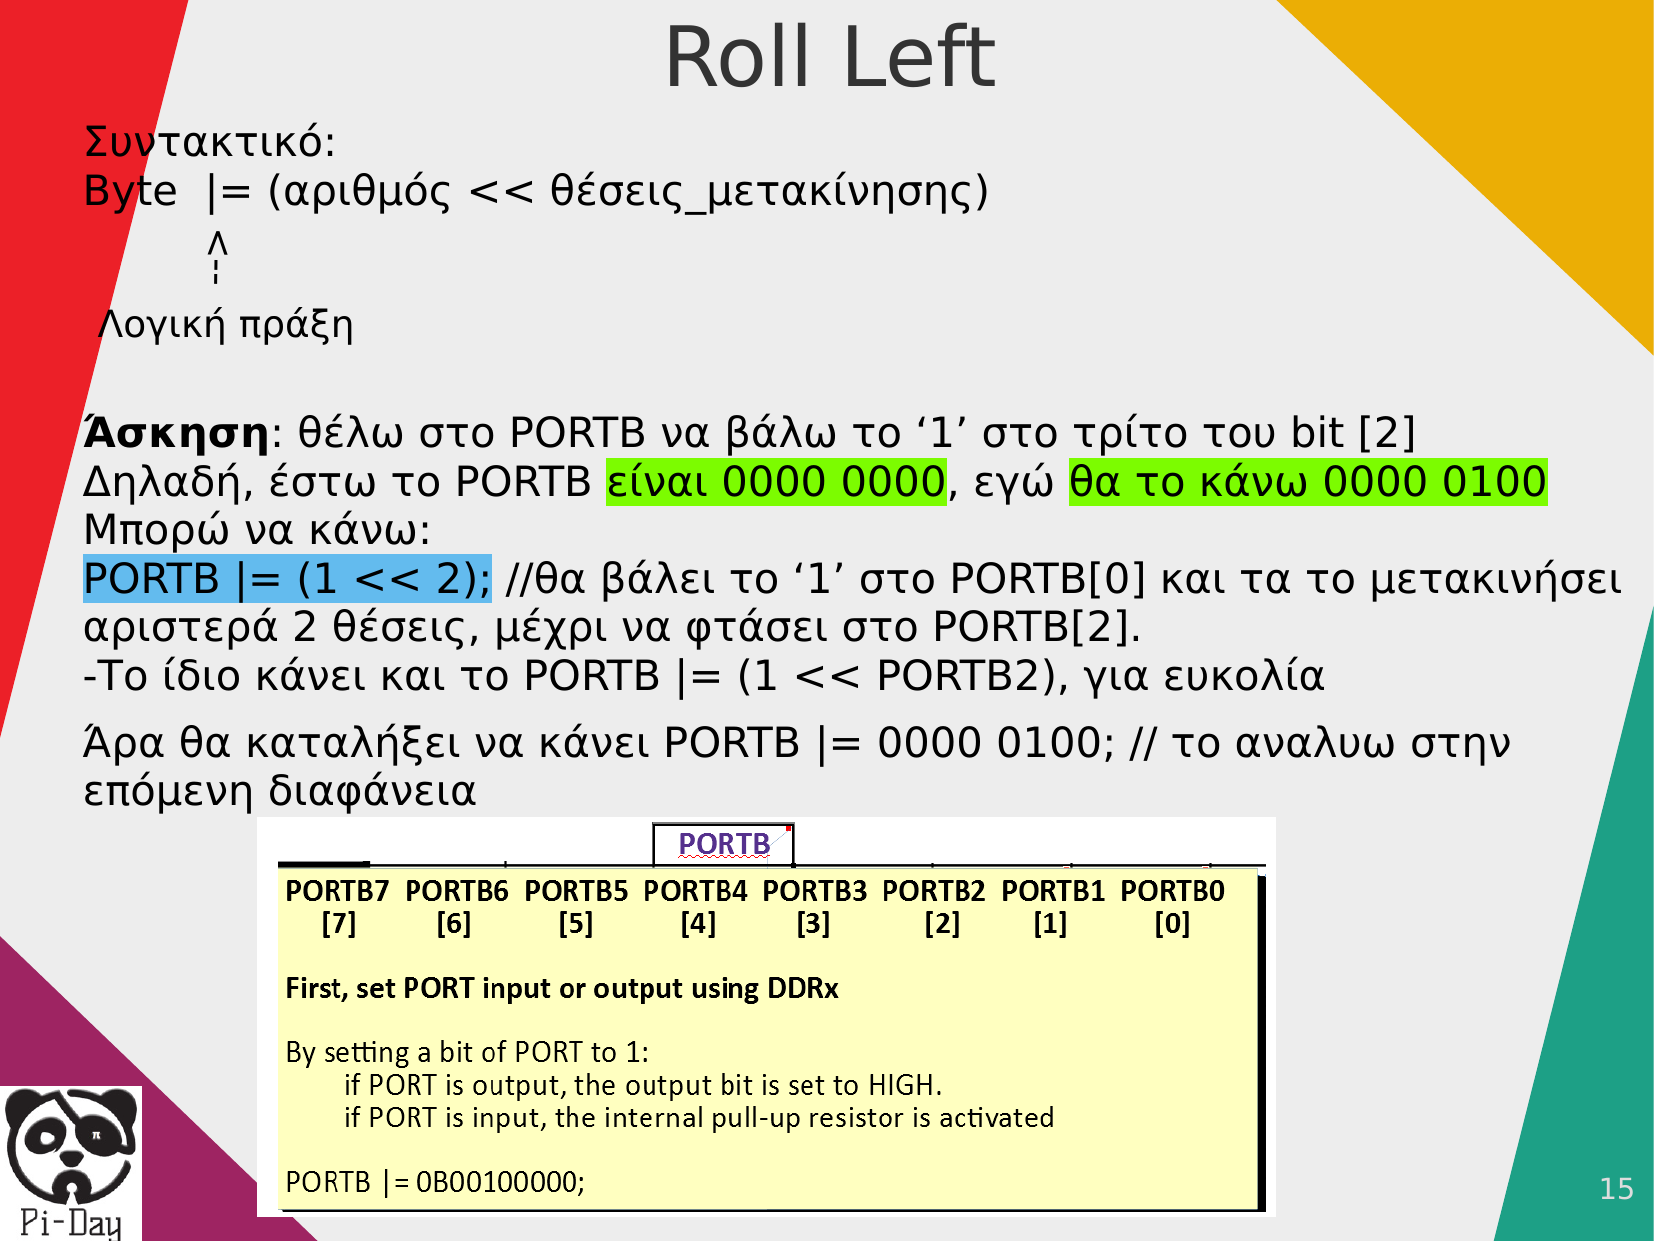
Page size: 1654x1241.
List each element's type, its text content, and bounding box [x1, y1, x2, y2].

picture [257, 817, 1276, 1217]
text_box <-- [188, 212, 249, 302]
text_box Λογική πράξη [82, 295, 370, 354]
picture [0, 1086, 142, 1241]
title Roll Left [118, 9, 1542, 107]
list Συντακτικό: Byte |= (αριθμός << θέσεις_μετακίνησης) Άσκηση: θέλω στο PORTB να βάλω το ‘1’ στο τρίτο του bit [2] Δηλαδή, έστω το PORTB είναι 0000 0000, εγώ θα το κάνω 0000 0100 Μπορώ να κάνω: PORTB |= (1 << 2); //θα βάλει το ‘1’ στο PORTB[0] και τα το μετακινήσει αριστερά 2 θέσεις, μέχρι να φτάσει στο PORTB[2]. -Το ίδιο κάνει και το PORTB |= (1 << PORTB2), για ευκολία Άρα θα καταλήξει να κάνει PORTB |= 0000 0100; // το αναλυω στην επόμενη διαφάνεια [11, 118, 1630, 1229]
